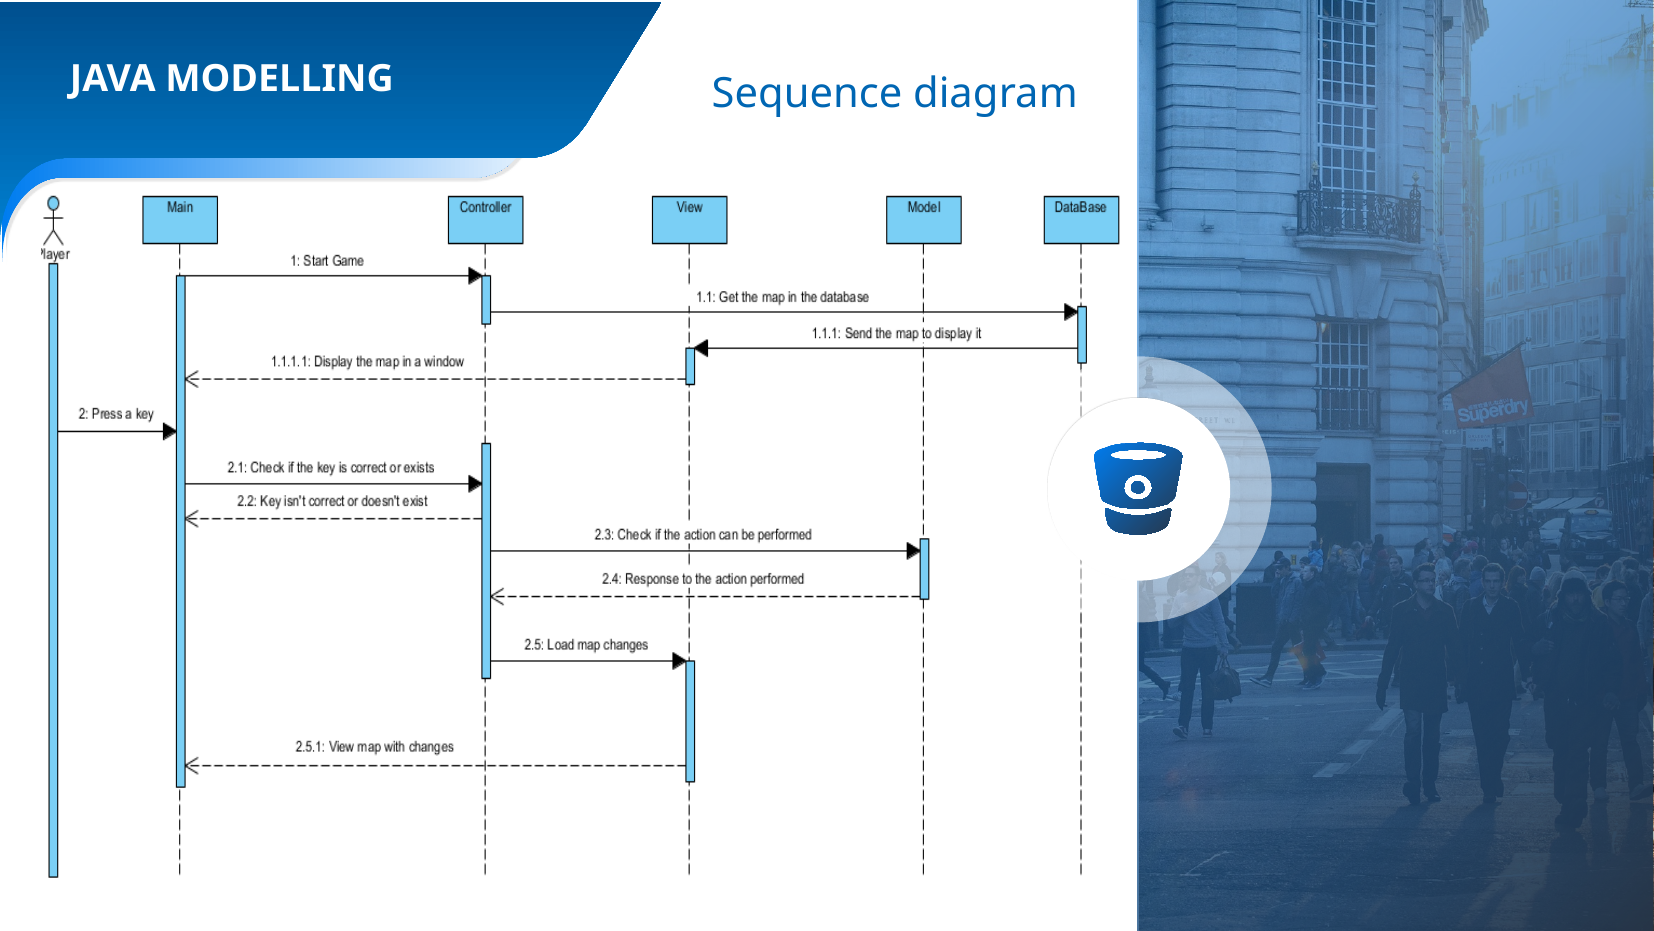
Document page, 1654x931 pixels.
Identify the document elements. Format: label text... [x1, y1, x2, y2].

text_box JAVA MODELLING [45, 46, 410, 107]
text_box Sequence diagram [696, 55, 1079, 130]
picture [41, 188, 1128, 886]
text_box [1005, 0, 1654, 931]
text_box [0, 2, 662, 263]
